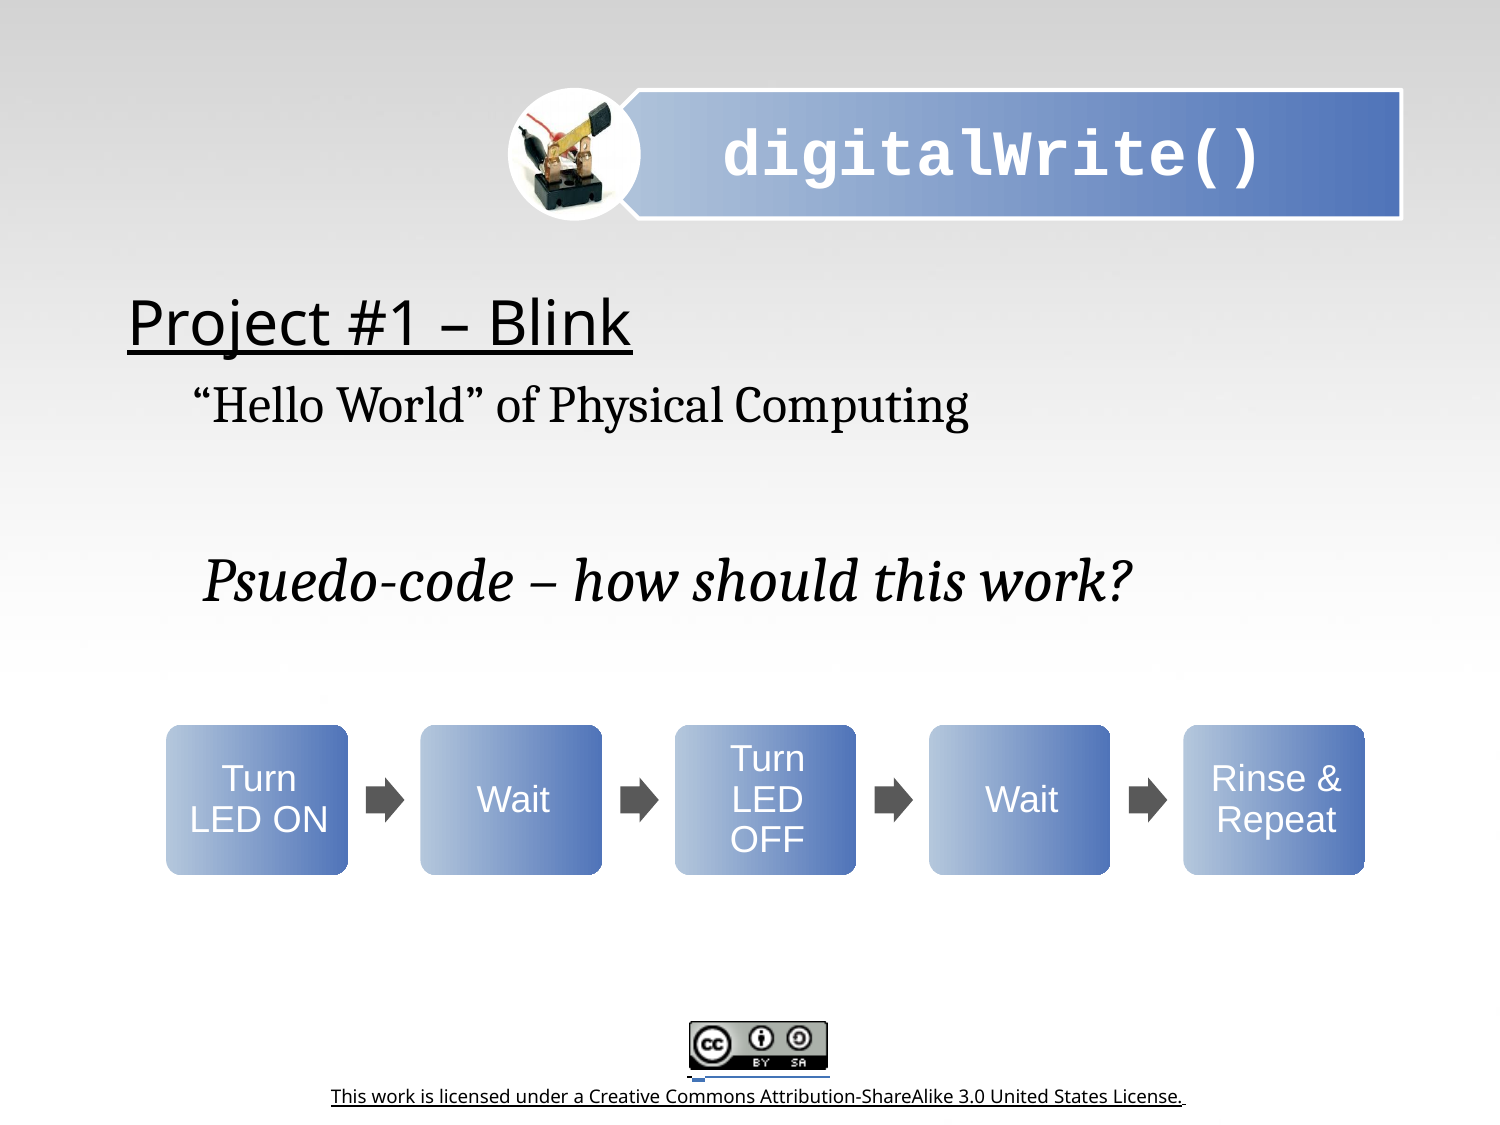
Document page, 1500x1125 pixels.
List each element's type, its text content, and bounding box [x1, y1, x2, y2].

text_box Turn LED OFF [674, 724, 857, 875]
text_box Turn LED ON [166, 724, 348, 875]
text_box [1128, 777, 1168, 823]
text_box [365, 777, 405, 823]
text_box Wait [928, 724, 1111, 875]
text_box Rinse & Repeat [1183, 724, 1366, 875]
text_box [510, 89, 639, 219]
list Project #1 – Blink “Hello World” of Physical Computing Psuedo-code – how should this work? [112, 275, 1388, 1000]
text_box [874, 777, 914, 823]
text_box digitalWrite() [620, 90, 1402, 219]
text_box [620, 777, 659, 823]
text_box Wait [420, 724, 603, 875]
picture [0, 0, 1500, 1125]
